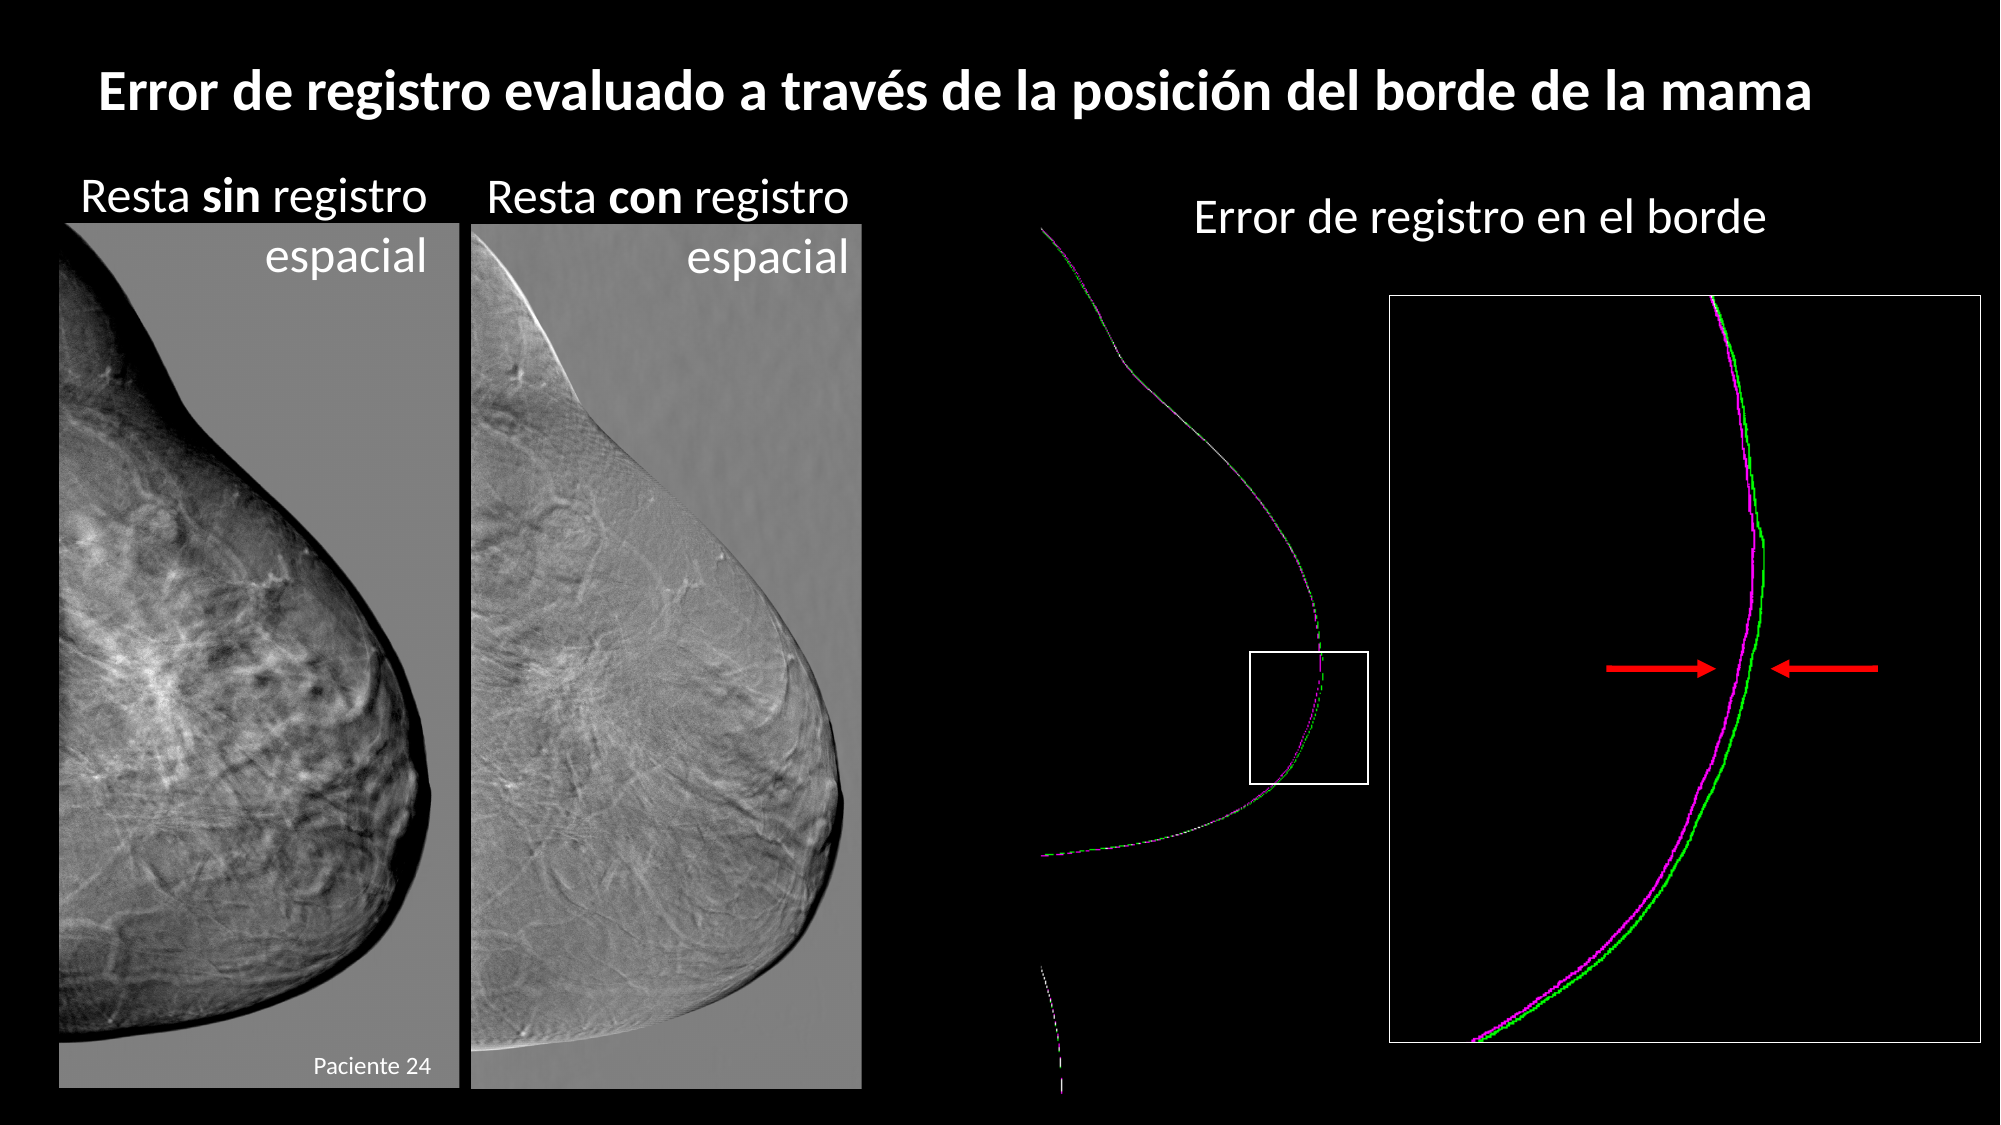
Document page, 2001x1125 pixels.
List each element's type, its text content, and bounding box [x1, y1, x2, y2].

text_box Resta sin registro espacial [45, 155, 443, 291]
picture [59, 223, 460, 1088]
picture [471, 291, 862, 1089]
picture [1040, 227, 1981, 1111]
text_box Paciente 24 [298, 1041, 447, 1087]
text_box Error de registro en el borde [1178, 176, 1879, 252]
text_box Resta con registro espacial [448, 156, 865, 291]
text_box Error de registro evaluado a través de la posición del borde de la mama [83, 45, 1892, 130]
